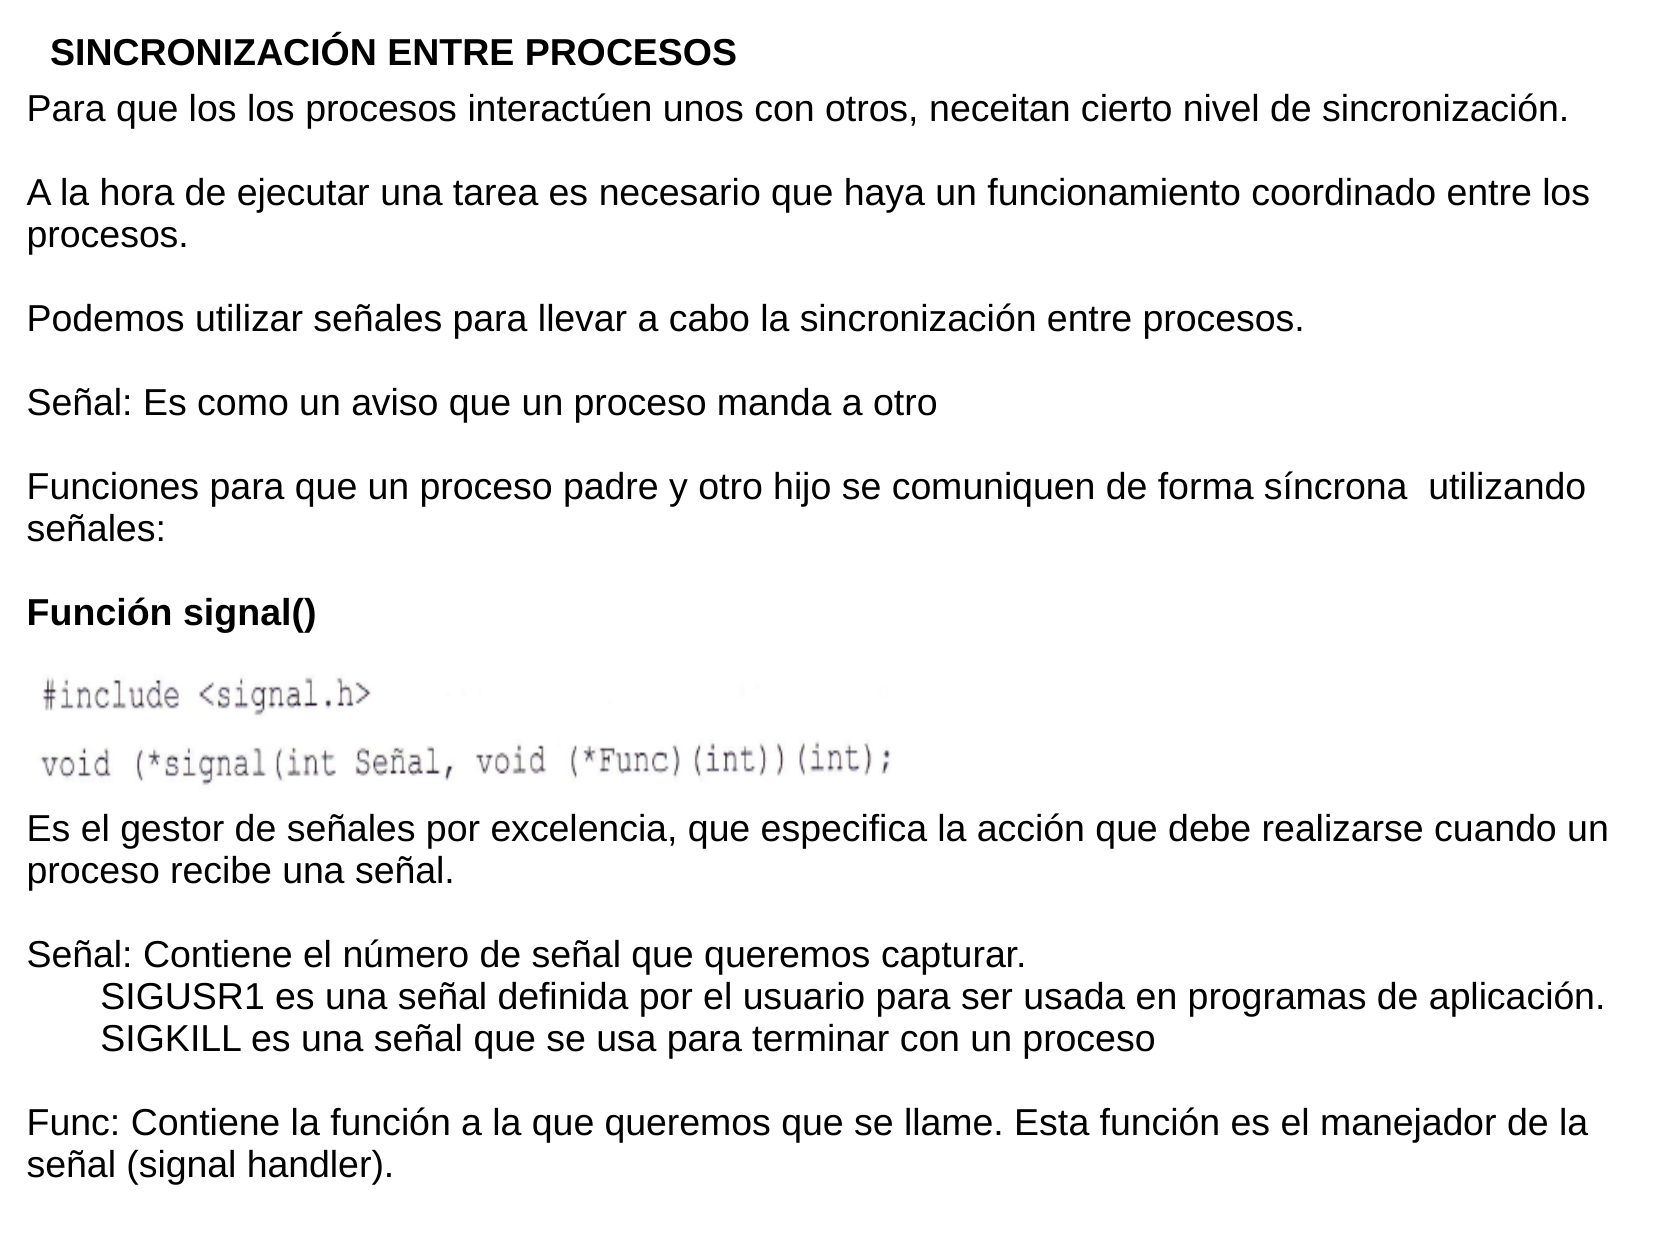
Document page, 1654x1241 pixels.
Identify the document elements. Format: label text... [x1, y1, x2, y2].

text_box Para que los los procesos interactúen unos con otros, neceitan cierto nivel de sincronización. A la hora de ejecutar una tarea es necesario que haya un funcionamiento coordinado entre los procesos. Podemos utilizar señales para llevar a cabo la sincronización entre procesos. Señal: Es como un aviso que un proceso manda a otro Funciones para que un proceso padre y otro hijo se comuniquen de forma síncrona utilizando señales: Función signal() [11, 80, 1654, 728]
text_box Es el gestor de señales por excelencia, que especifica la acción que debe realizarse cuando un proceso recibe una señal. Señal: Contiene el número de señal que queremos capturar. SIGUSR1 es una señal definida por el usuario para ser usada en programas de aplicación. SIGKILL es una señal que se usa para terminar con un proceso Func: Contiene la función a la que queremos que se llame. Esta función es el manejador de la señal (signal handler). [11, 800, 1630, 1236]
picture [11, 670, 922, 800]
text_box SINCRONIZACIÓN ENTRE PROCESOS [35, 23, 1619, 80]
